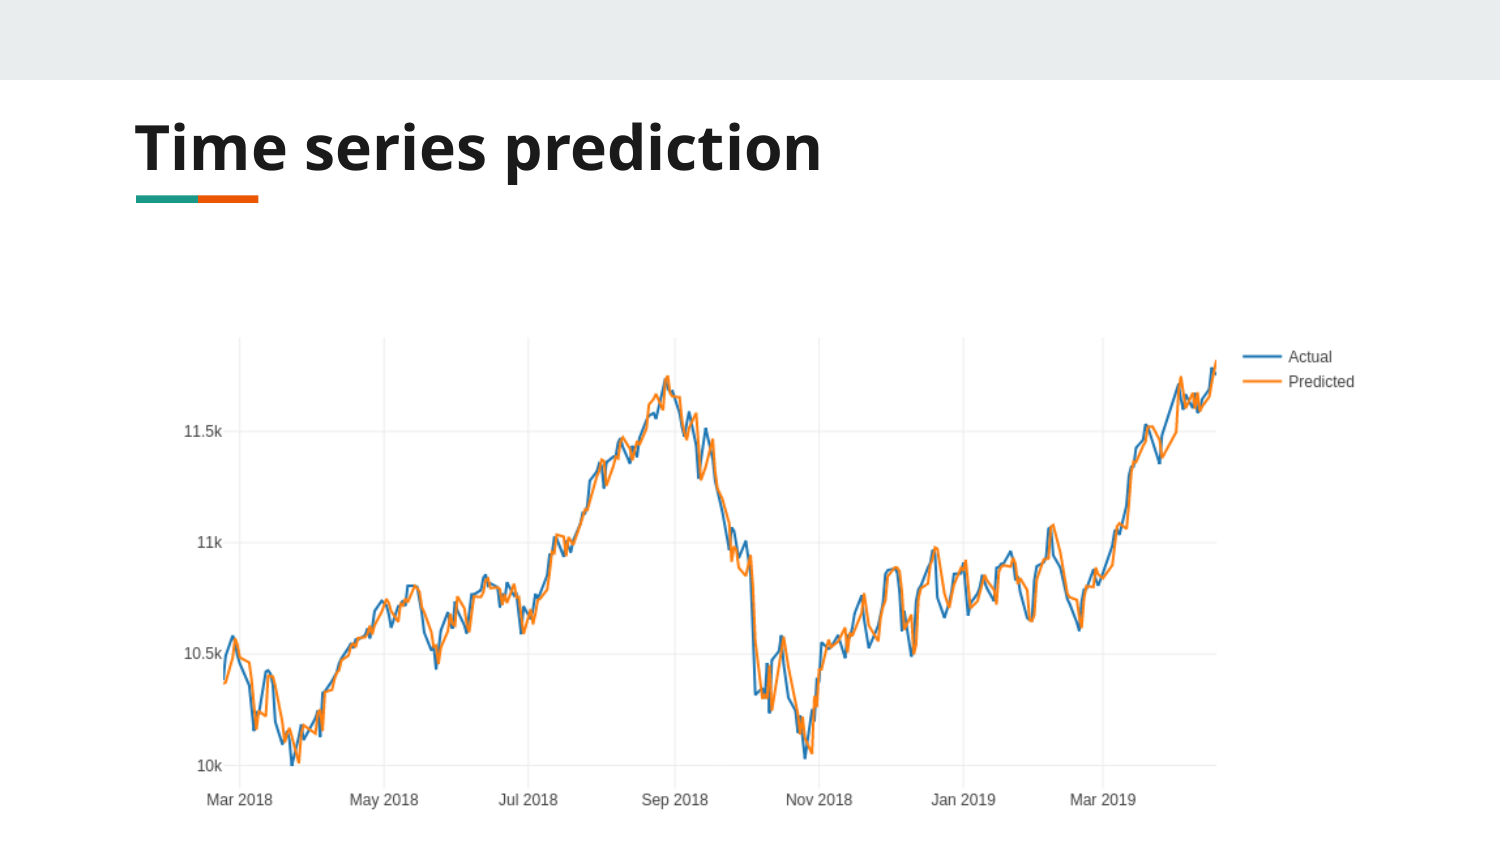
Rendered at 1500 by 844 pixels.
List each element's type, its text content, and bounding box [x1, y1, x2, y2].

title Time series prediction [119, 92, 1381, 181]
picture [119, 207, 1381, 844]
